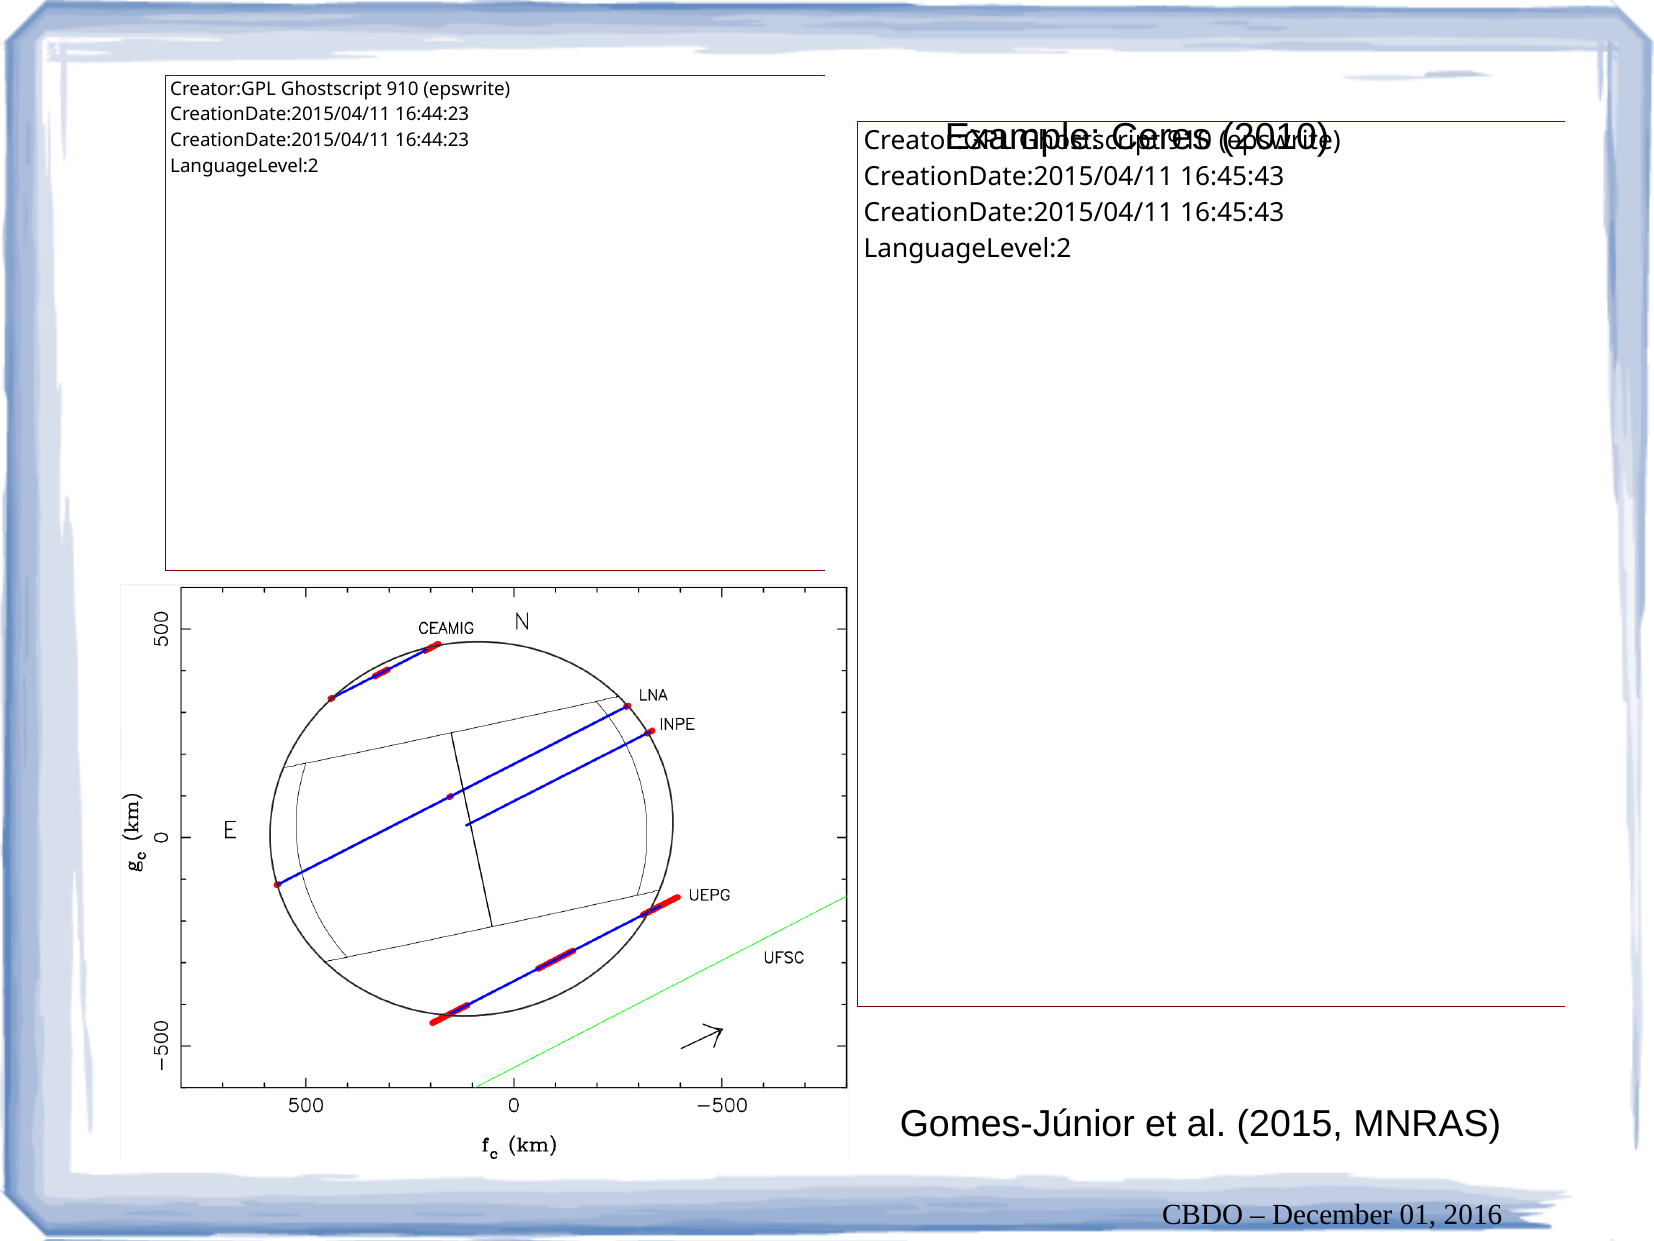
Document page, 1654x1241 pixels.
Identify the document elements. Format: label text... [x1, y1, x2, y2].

text_box Gomes-Júnior et al. (2015, MNRAS) [885, 1095, 1546, 1156]
text_box Example: Ceres (2010) [930, 108, 1516, 166]
picture [0, 0, 1654, 1241]
